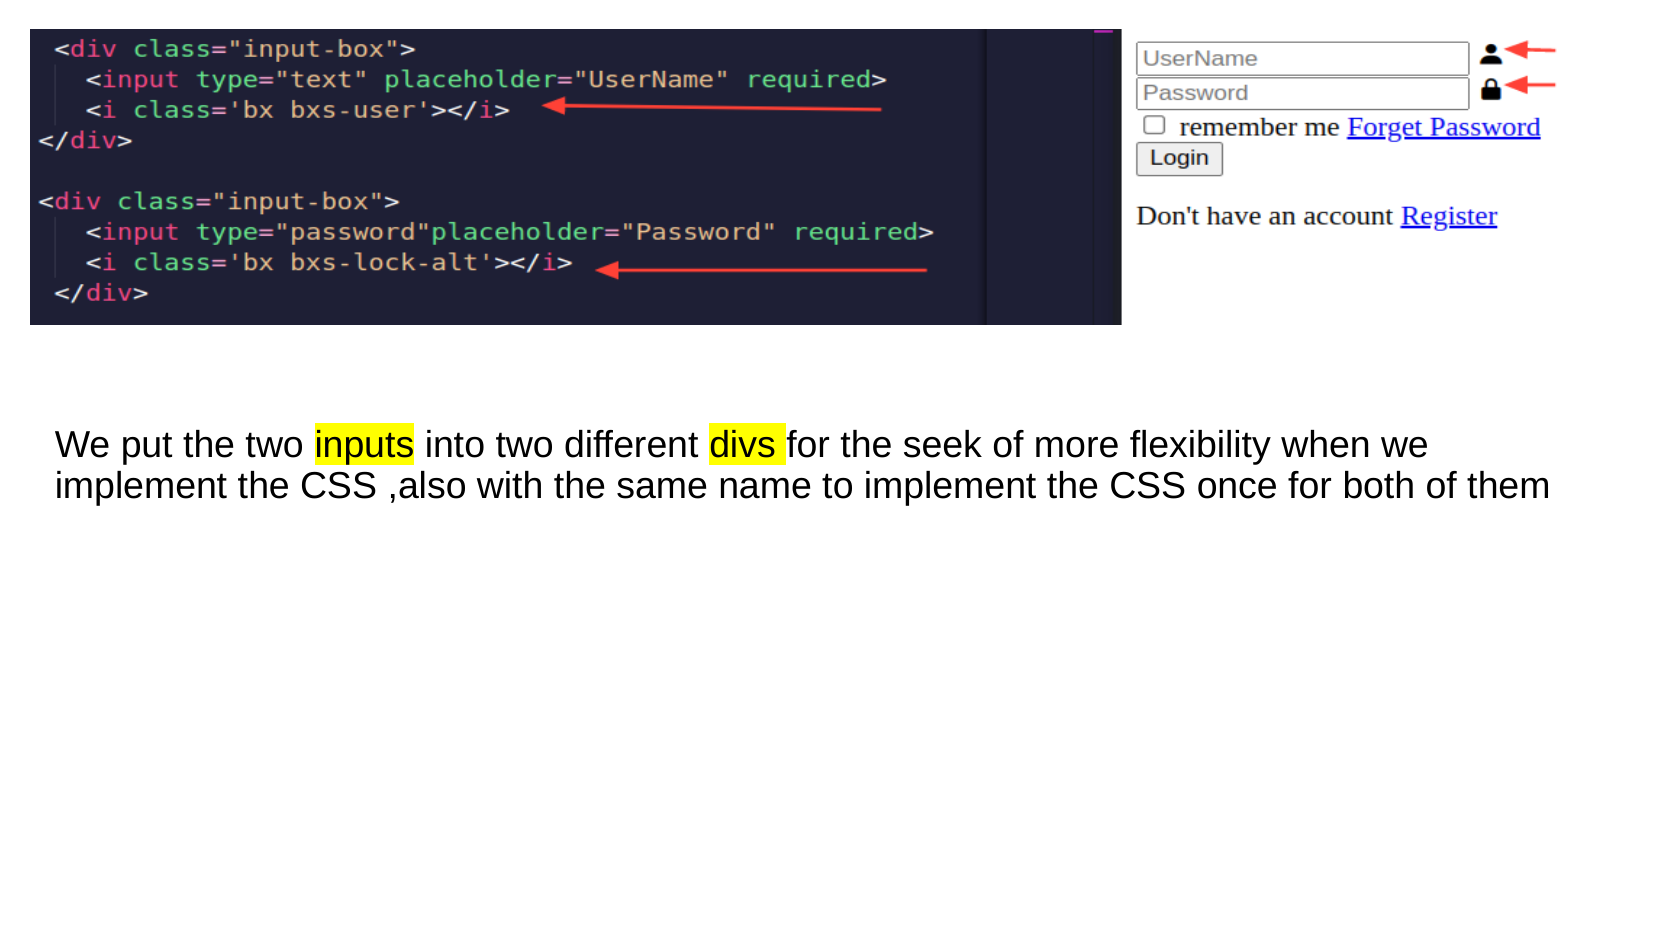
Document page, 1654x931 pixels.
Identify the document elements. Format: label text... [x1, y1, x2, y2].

picture [30, 29, 1567, 325]
text_box We put the two inputs into two different divs for the seek of more flexibility when we implement the CSS ,also with the same name to implement the CSS once for both of them [40, 415, 1625, 562]
